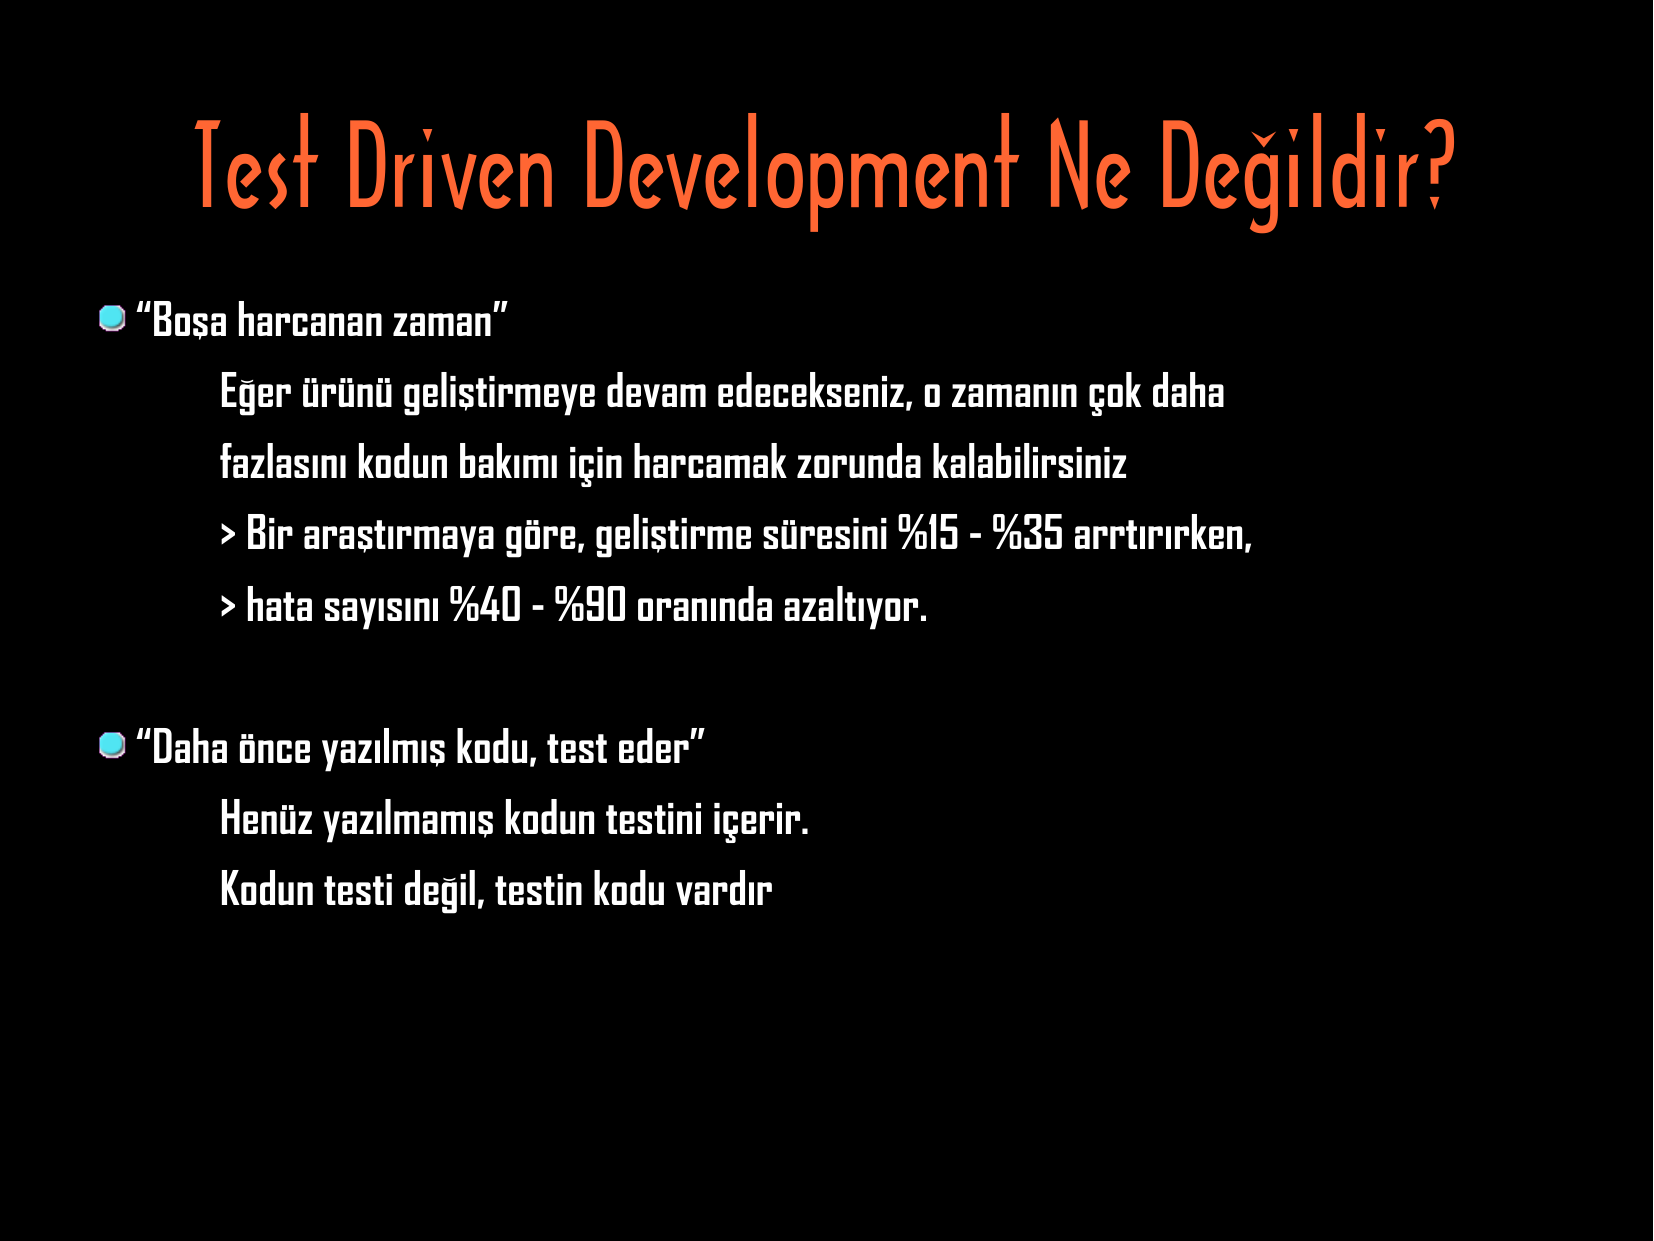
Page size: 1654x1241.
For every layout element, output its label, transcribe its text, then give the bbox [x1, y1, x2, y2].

text_box “Boşa harcanan zaman” Eğer ürünü geliştirmeye devam edecekseniz, o zamanın çok daha fazlasını kodun bakımı için harcamak zorunda kalabilirsiniz > Bir araştırmaya göre, geliştirme süresini %15 - %35 arrtırırken, > hata sayısını %40 - %90 oranında azaltıyor. “Daha önce yazılmış kodu, test eder” Henüz yazılmamış kodun testini içerir. Kodun testi değil, testin kodu vardır [83, 212, 1276, 998]
text_box Test Driven Development Ne Değildir? [177, 105, 1476, 243]
